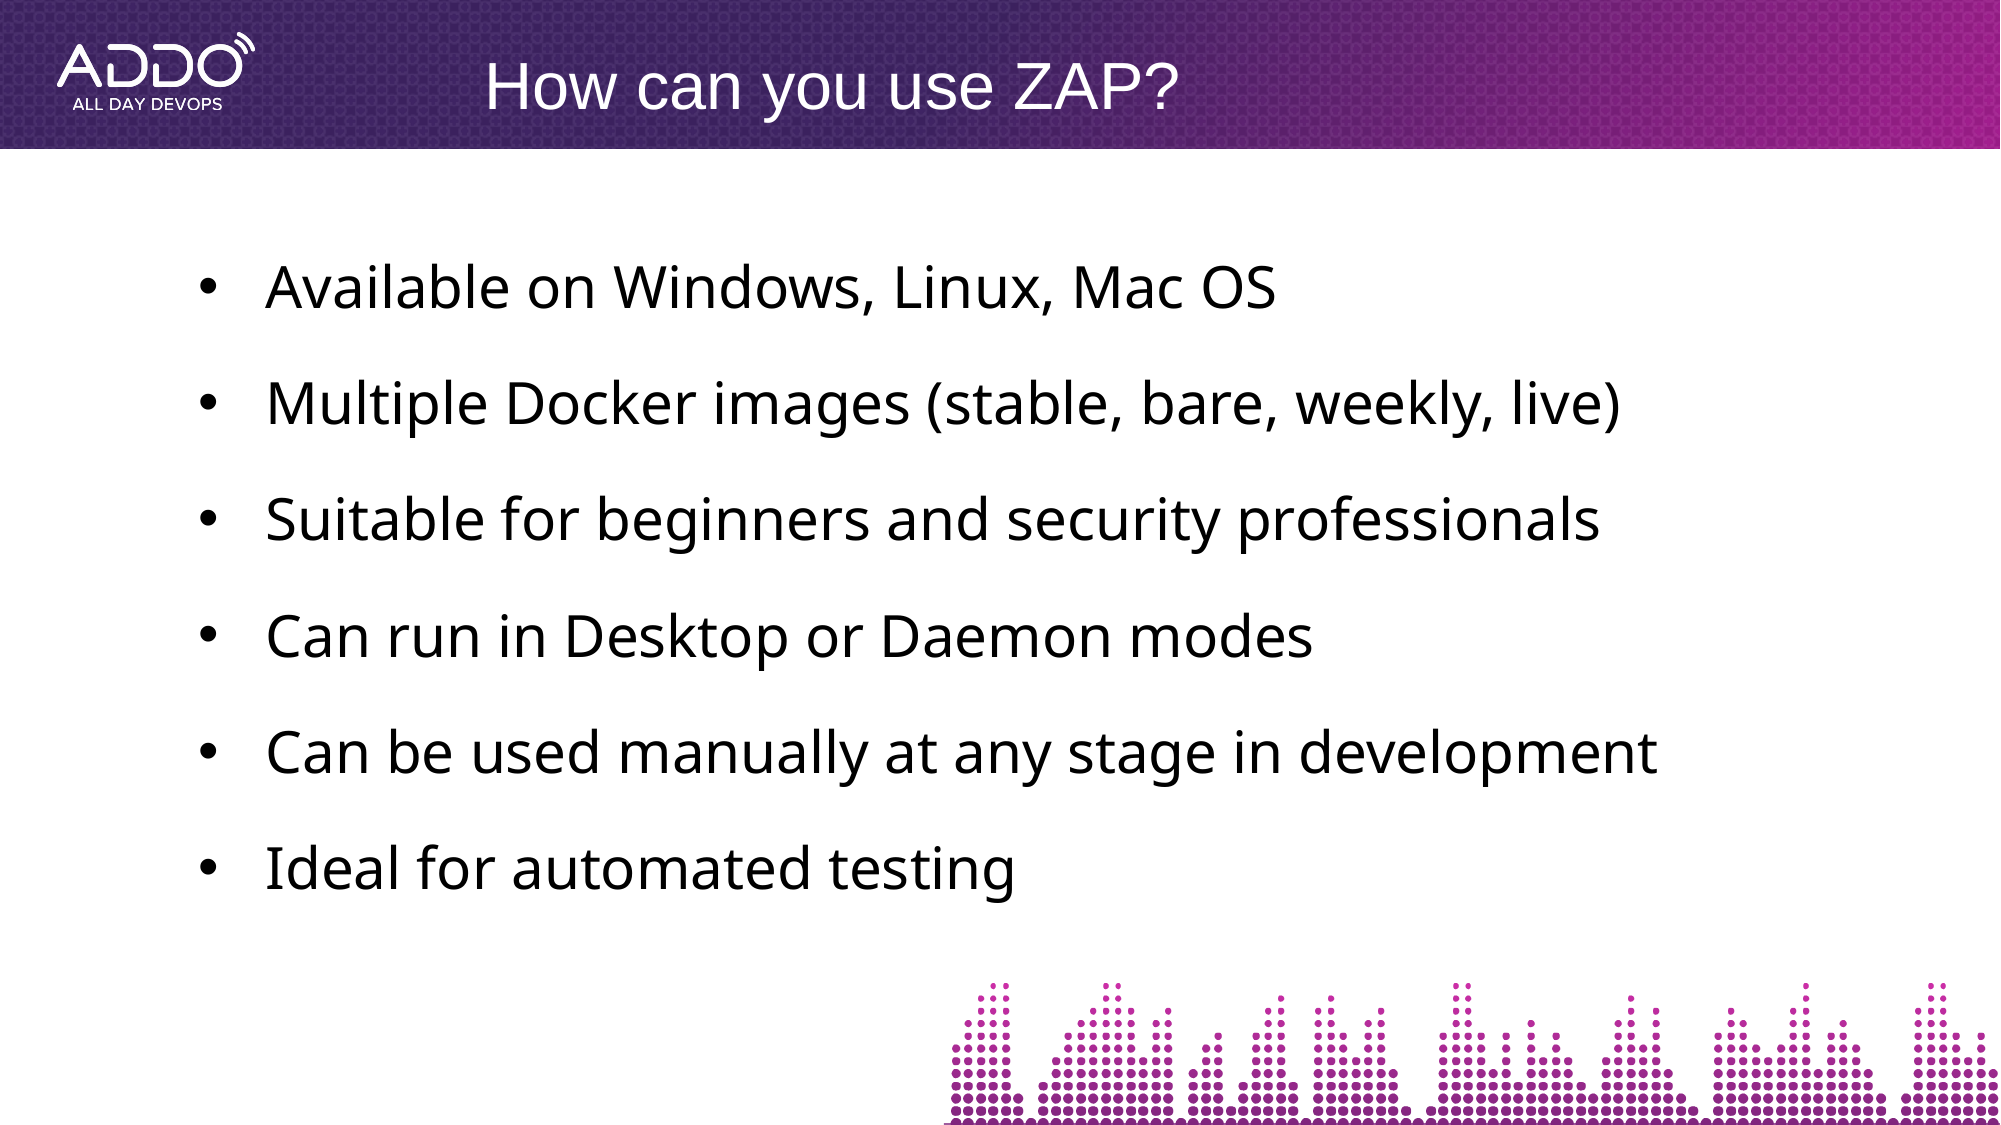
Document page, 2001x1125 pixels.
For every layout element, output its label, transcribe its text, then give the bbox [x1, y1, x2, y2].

title How can you use ZAP? [484, 19, 1946, 153]
picture [57, 32, 255, 110]
list Available on Windows, Linux, Mac OS Multiple Docker images (stable, bare, weekly, live) Suitable for beginners and security professionals Can run in Desktop or Daemon modes Can be used manually at any stage in development Ideal for automated testing [175, 242, 1849, 879]
picture [943, 983, 2000, 1125]
